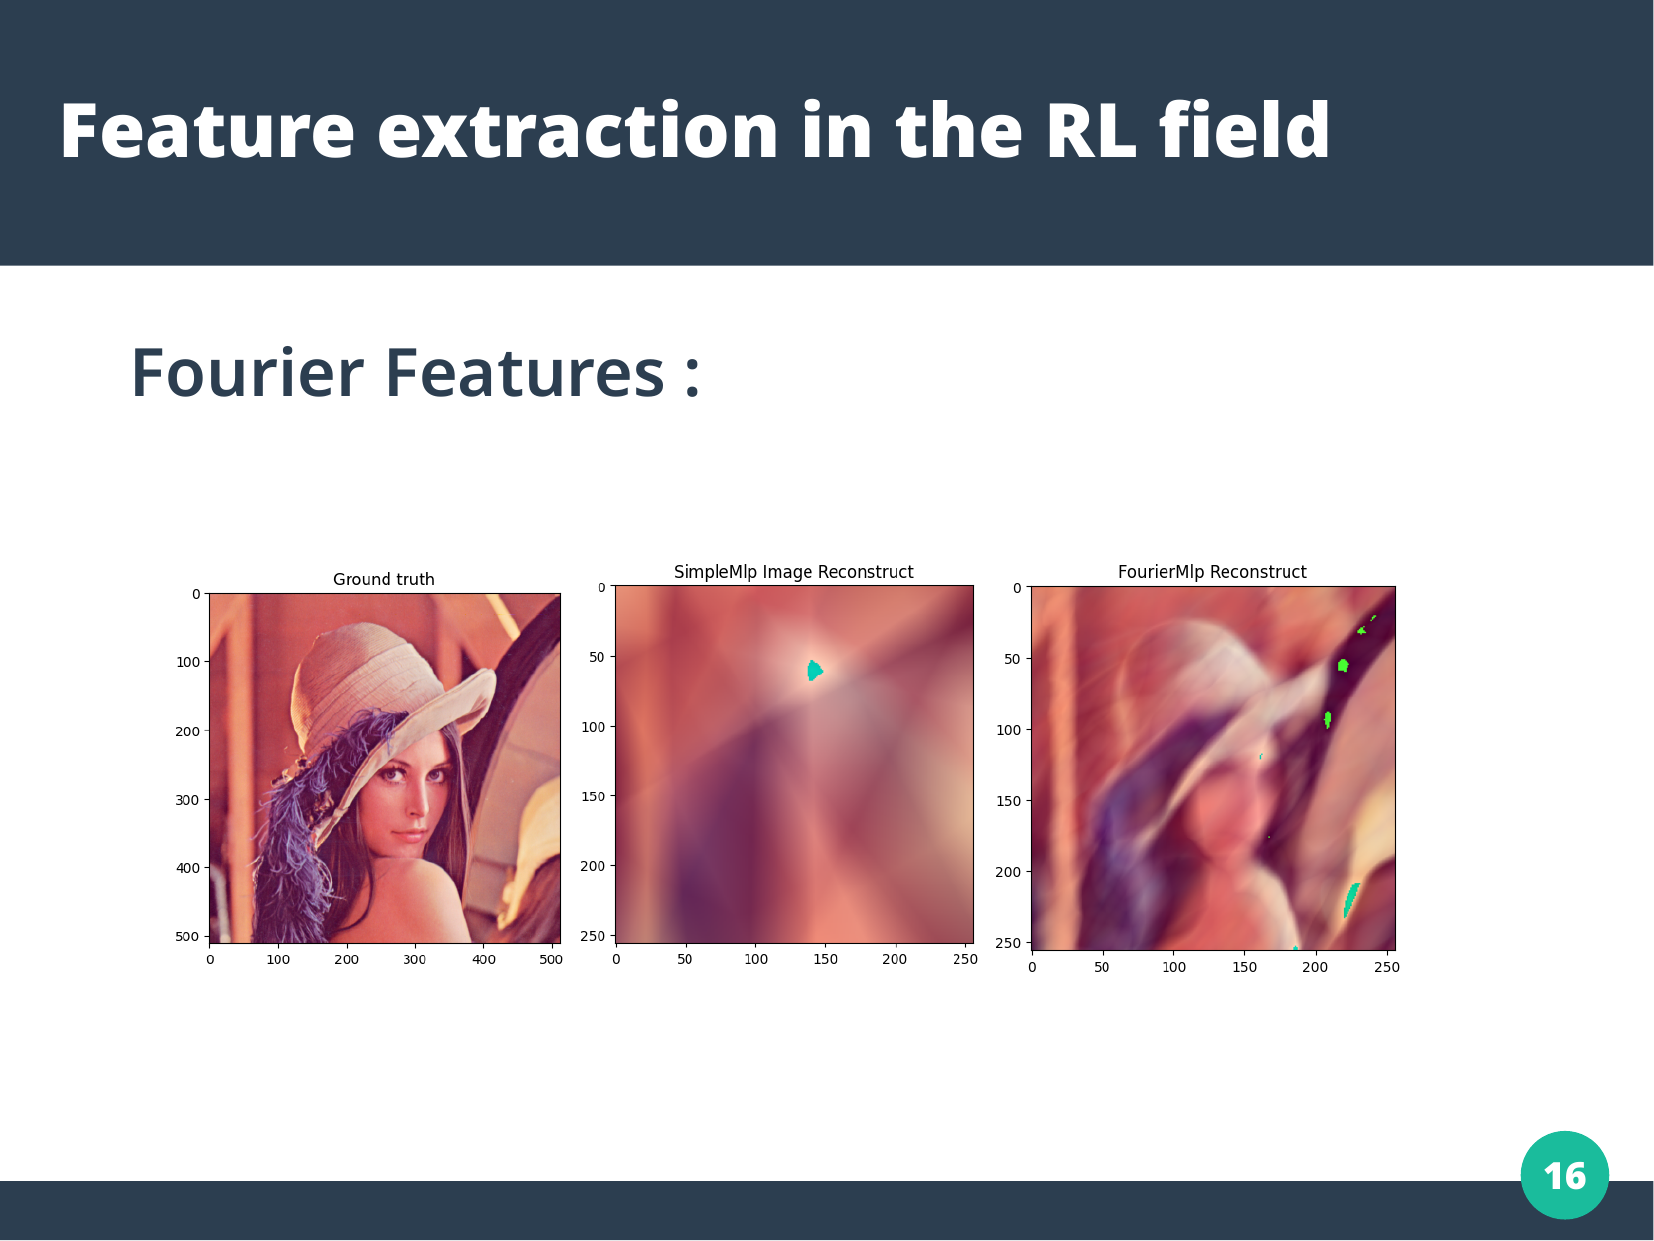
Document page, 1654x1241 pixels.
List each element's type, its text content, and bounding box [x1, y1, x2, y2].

list Fourier Features : [59, 324, 1595, 1152]
picture [165, 554, 1408, 983]
title Feature extraction in the RL field [59, 49, 1595, 207]
